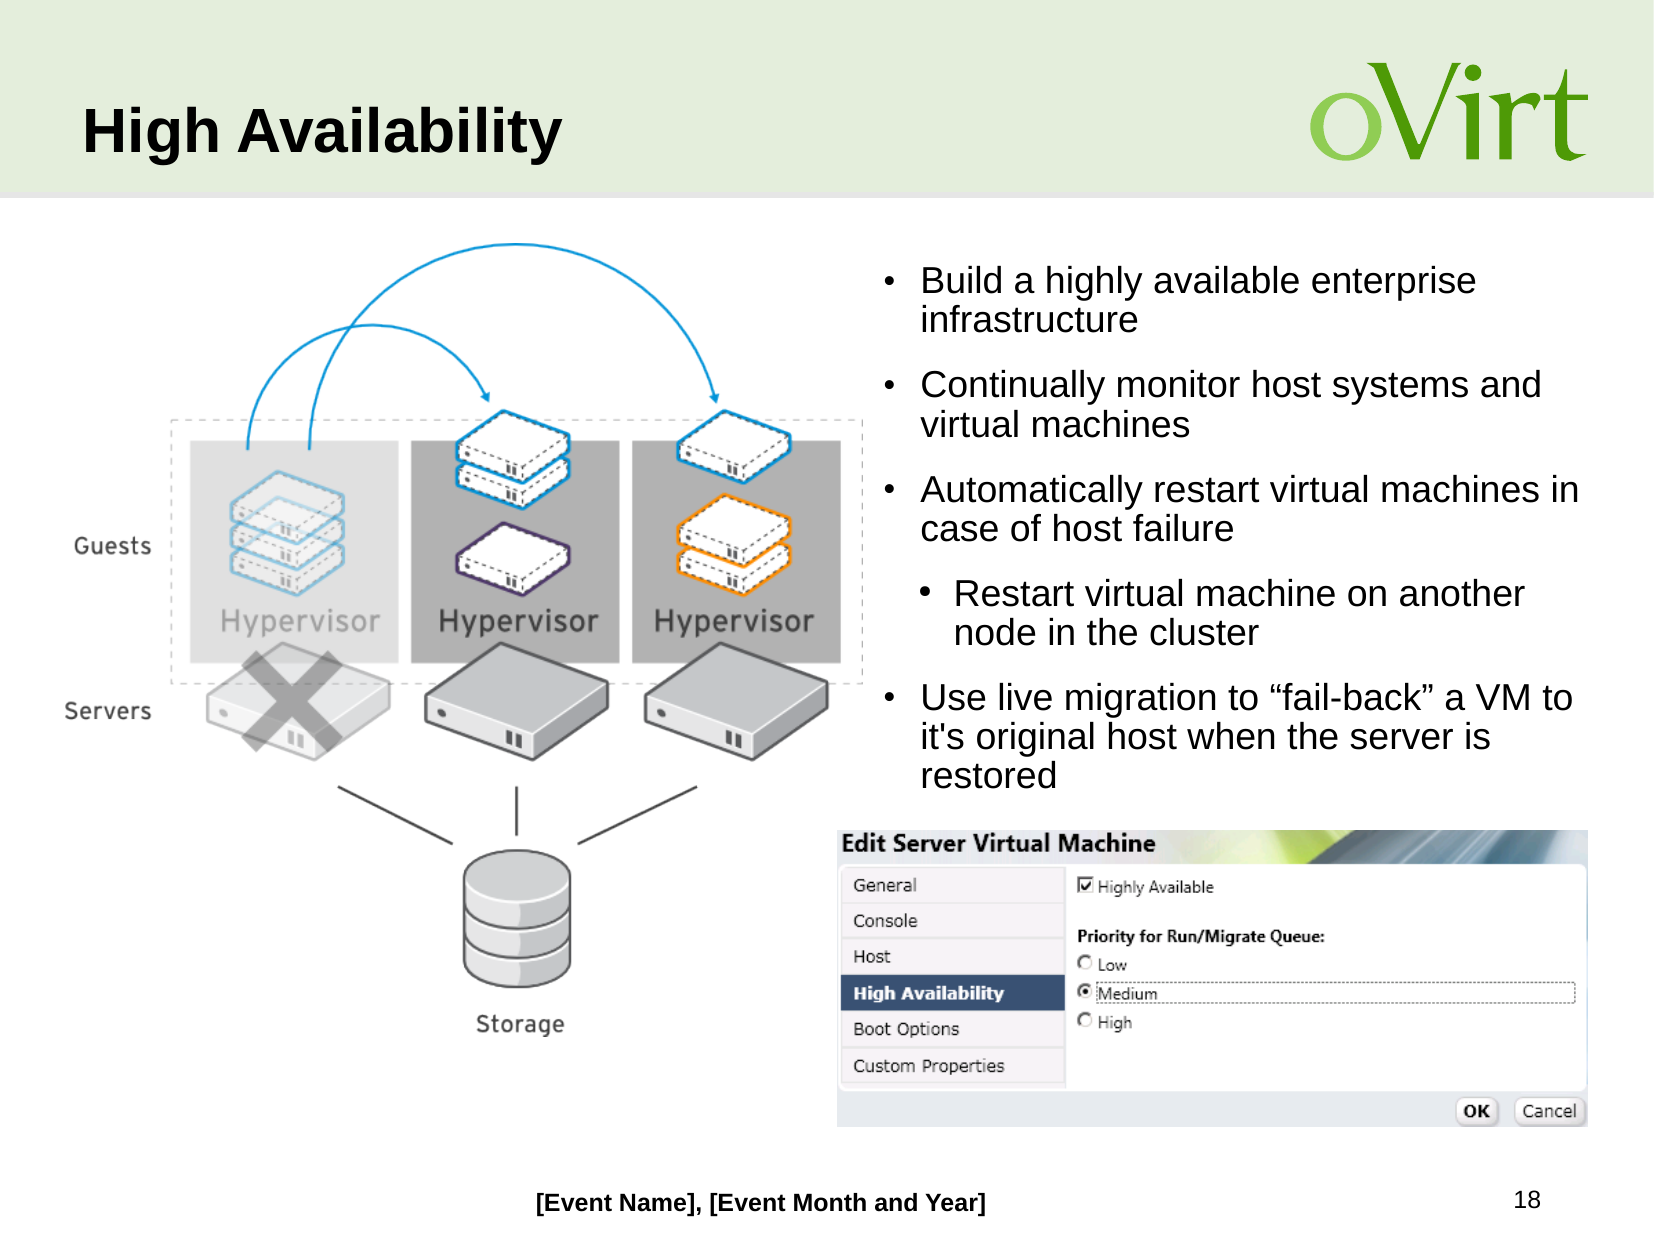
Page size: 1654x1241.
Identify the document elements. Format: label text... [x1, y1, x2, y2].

text_box Build a highly available enterprise infrastructure Continually monitor host systems and virtual machines Automatically restart virtual machines in case of host failure Restart virtual machine on another node in the cluster Use live migration to “fail-back” a VM to it's original host when the server is restored [868, 255, 1627, 804]
title High Availability [82, 37, 1571, 226]
picture [65, 243, 1588, 1127]
